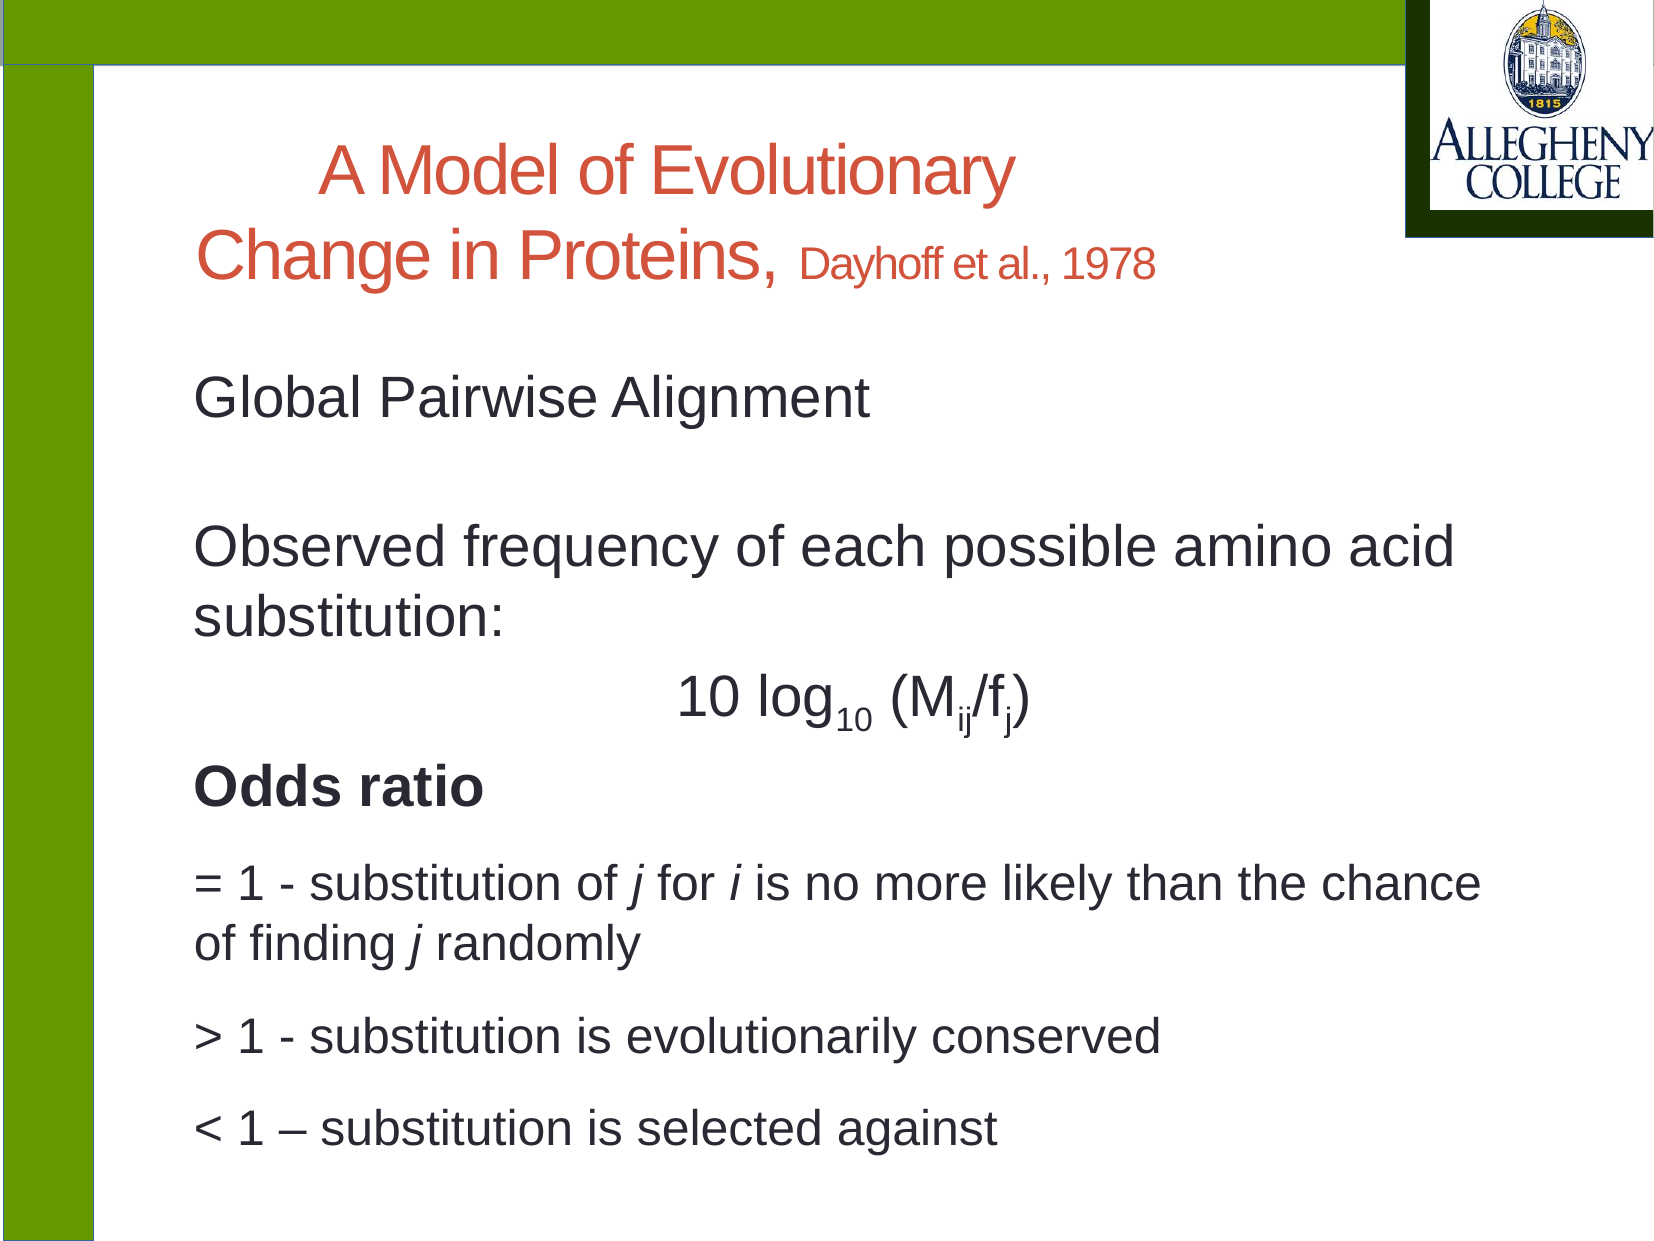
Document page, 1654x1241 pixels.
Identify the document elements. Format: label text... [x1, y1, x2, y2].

text_box [3, 0, 1654, 1241]
picture [1430, 0, 1654, 210]
list Global Pairwise Alignment Observed frequency of each possible amino acid substitution: 10 log10 (Mij/fj) Odds ratio = 1 - substitution of j for i is no more likely than the chance of finding j randomly > 1 - substitution is evolutionarily conserved < 1 – substitution is selected against [178, 351, 1529, 1152]
title A Model of Evolutionary Change in Proteins, Dayhoff et al., 1978 [108, 87, 1246, 331]
